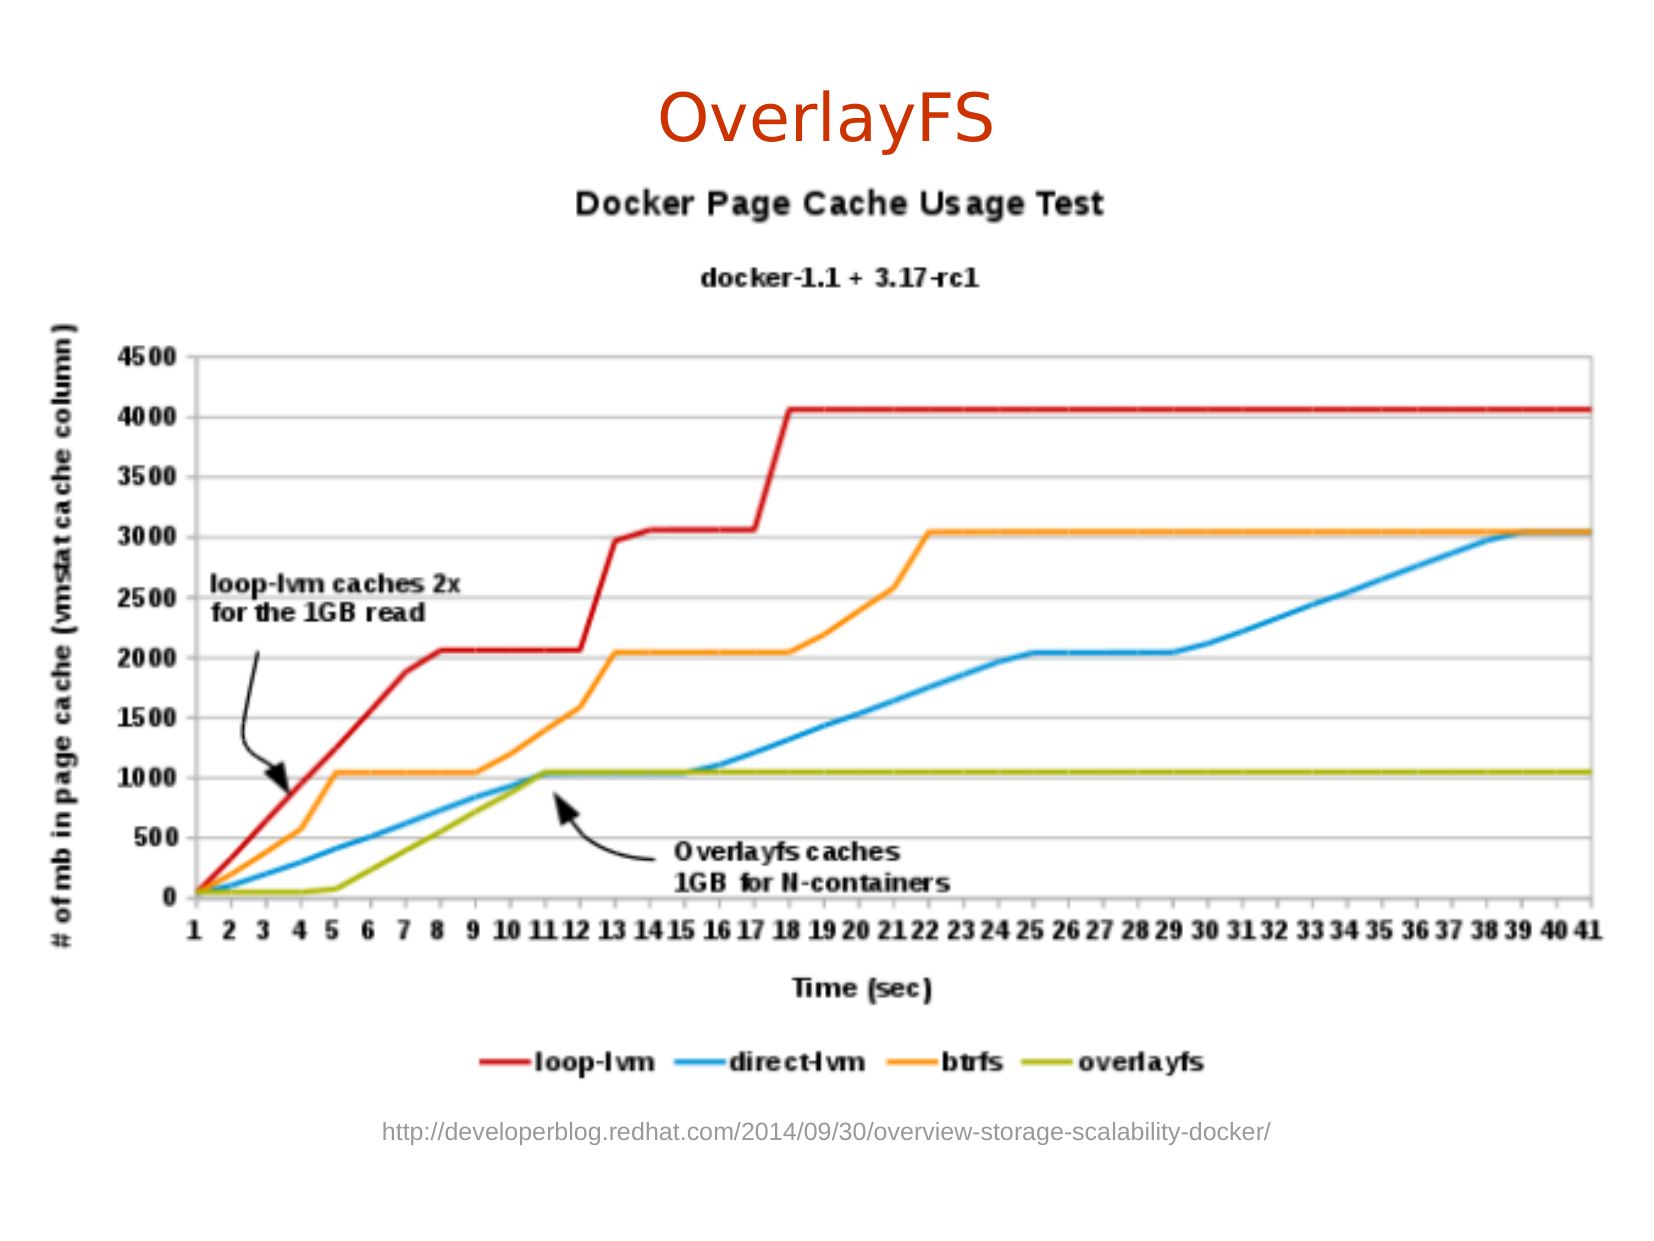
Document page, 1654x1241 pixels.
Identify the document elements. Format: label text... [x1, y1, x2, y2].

text_box OverlayFS [642, 72, 1012, 166]
text_box http://developerblog.redhat.com/2014/09/30/overview-storage-scalability-docker/ [367, 1110, 1287, 1153]
picture [16, 156, 1637, 1086]
